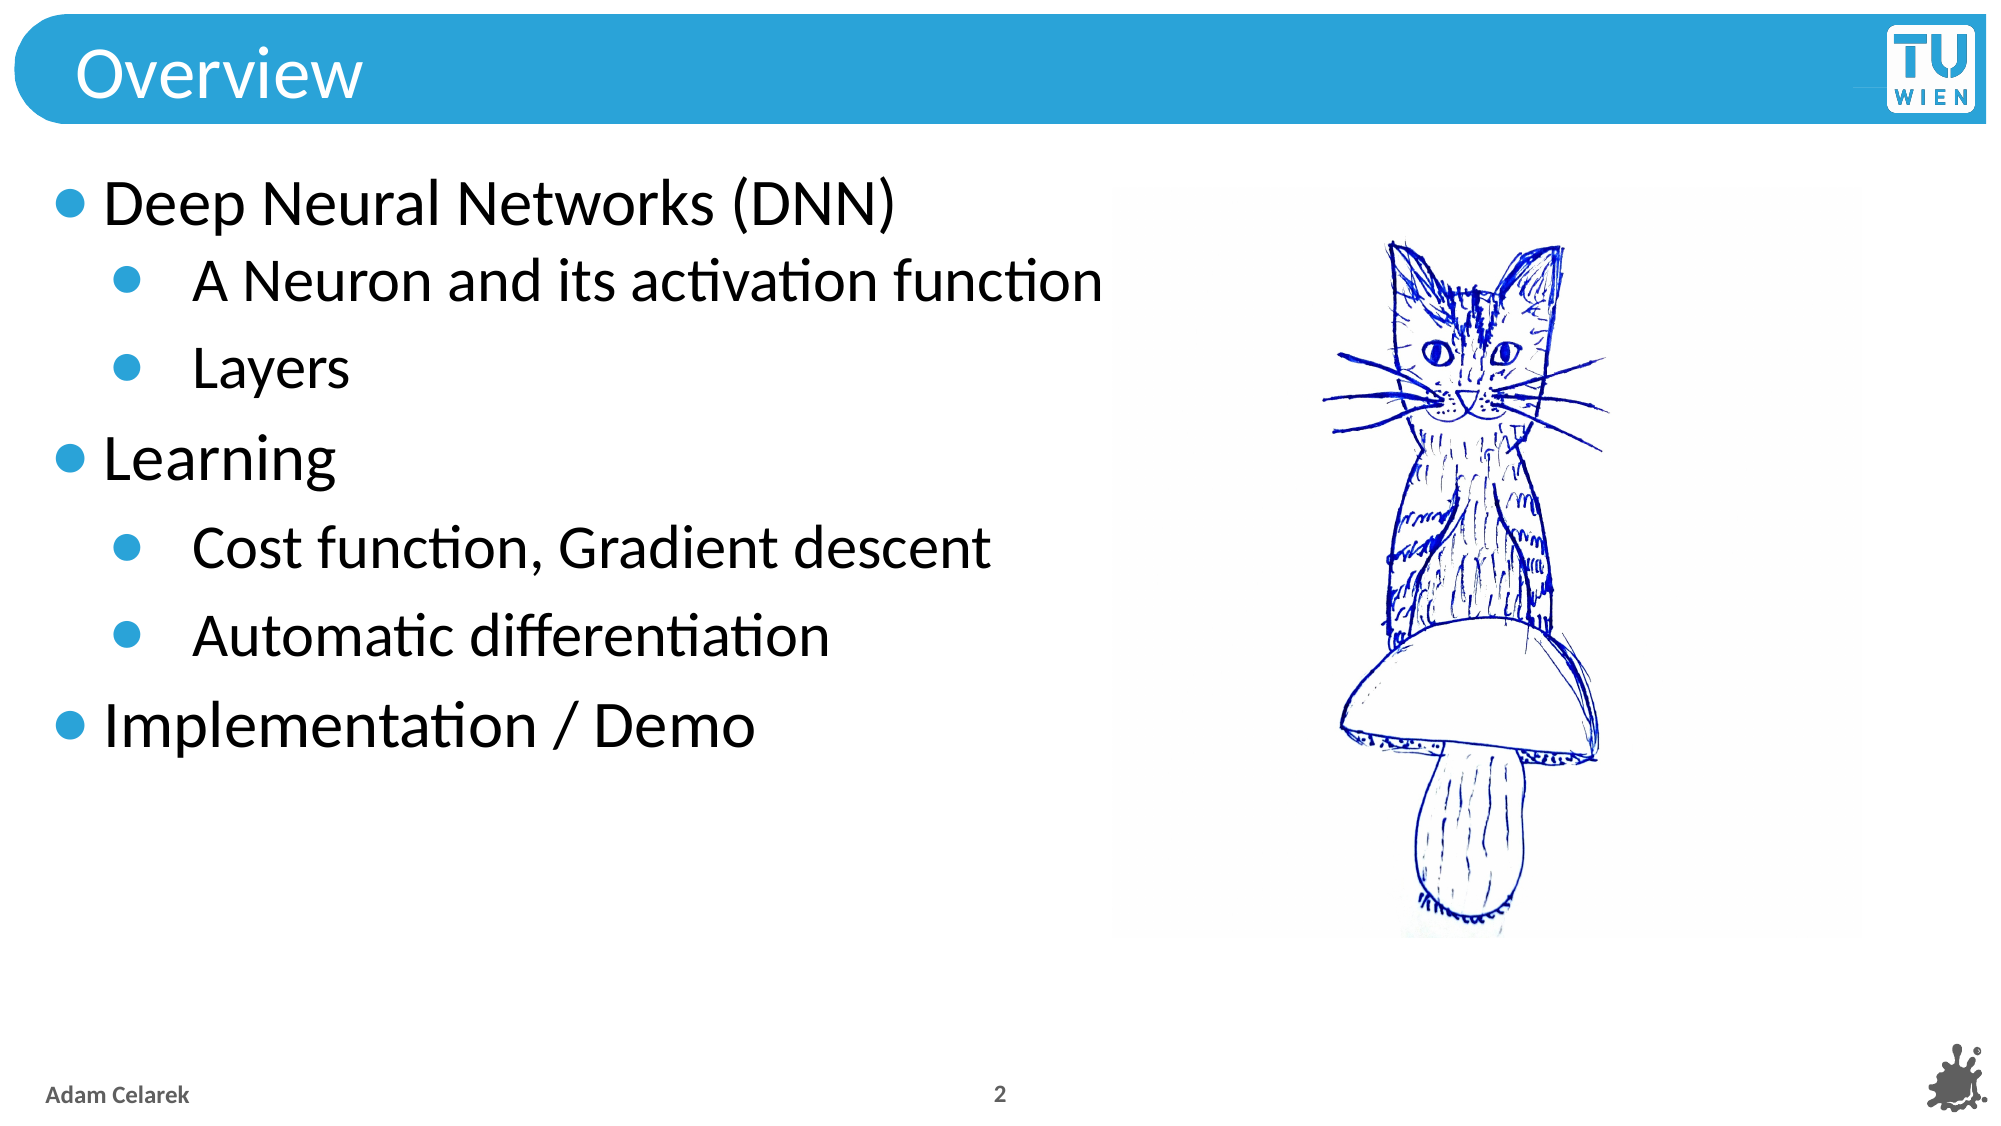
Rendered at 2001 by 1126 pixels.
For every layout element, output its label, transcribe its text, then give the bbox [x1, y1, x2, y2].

slide_number <number> [882, 1067, 1119, 1118]
title Overview [55, 6, 1854, 132]
footer Adam Celarek [25, 1068, 837, 1118]
picture [1887, 25, 1975, 113]
list Deep Neural Networks (DNN) A Neuron and its activation function Layers Learning Cost function, Gradient descent Automatic differentiation Implementation / Demo [25, 148, 1985, 1048]
picture [1112, 187, 1862, 938]
